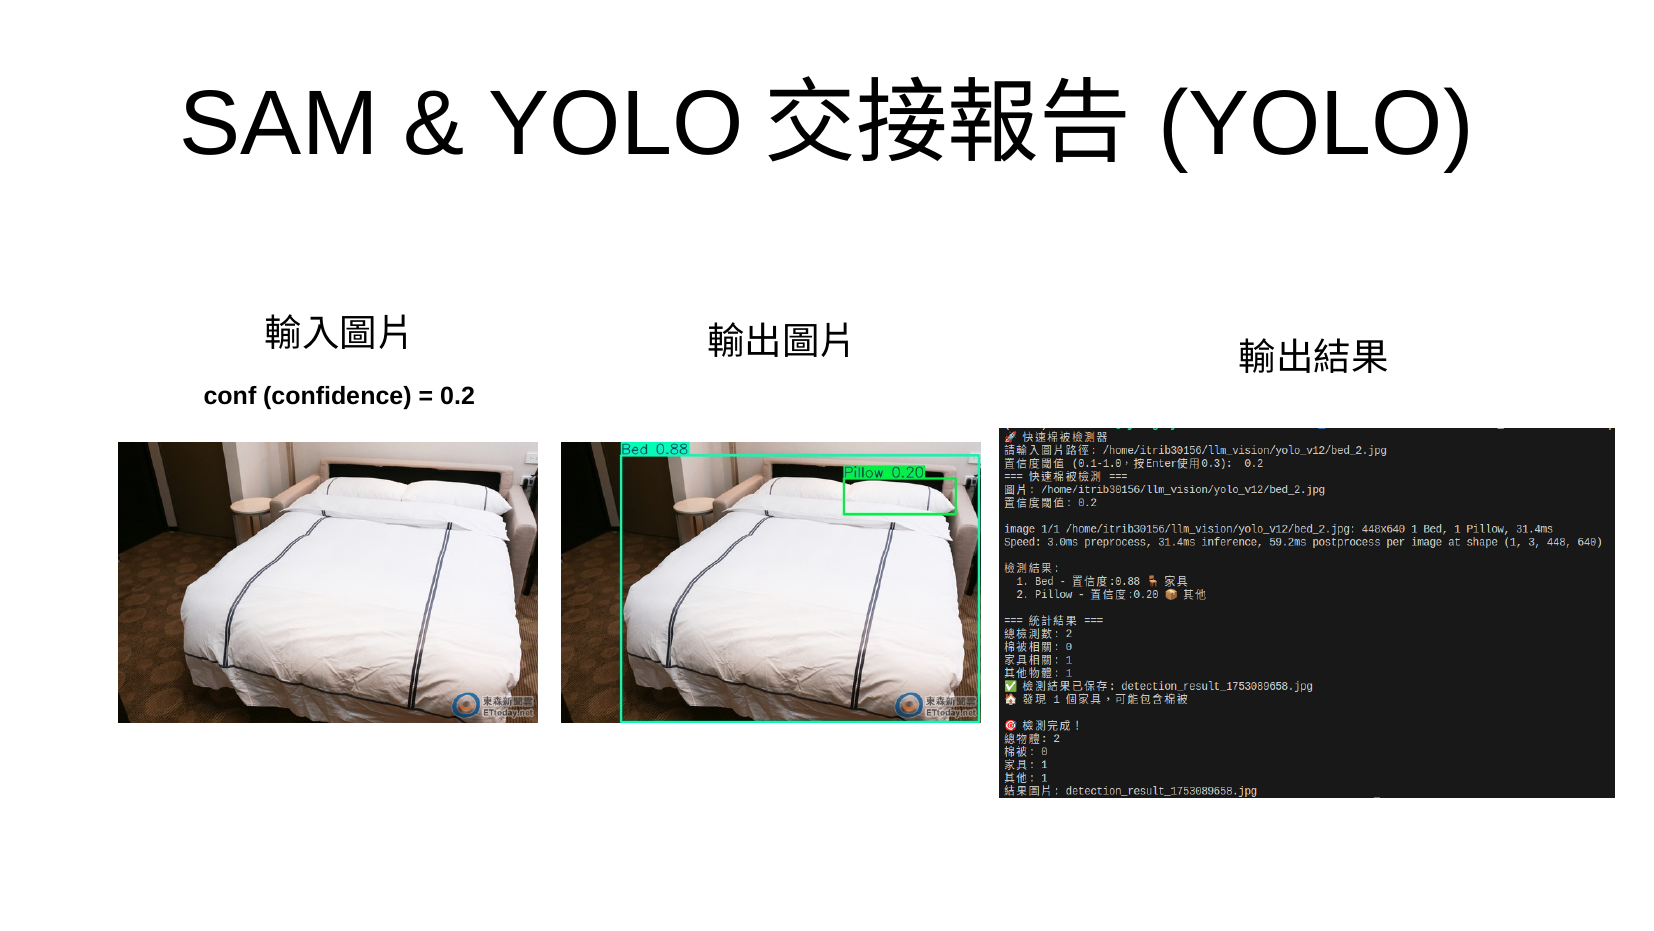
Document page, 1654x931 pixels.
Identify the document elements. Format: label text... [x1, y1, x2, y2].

title SAM & YOLO交接報告(YOLO) [82, 37, 1571, 193]
picture [561, 442, 981, 723]
text_box 輸入圖片 conf (confidence) = 0.2 [147, 295, 532, 418]
picture [118, 442, 538, 723]
text_box 輸出結果 [1122, 295, 1506, 414]
picture [999, 428, 1615, 798]
text_box 輸出圖片 [590, 279, 975, 398]
